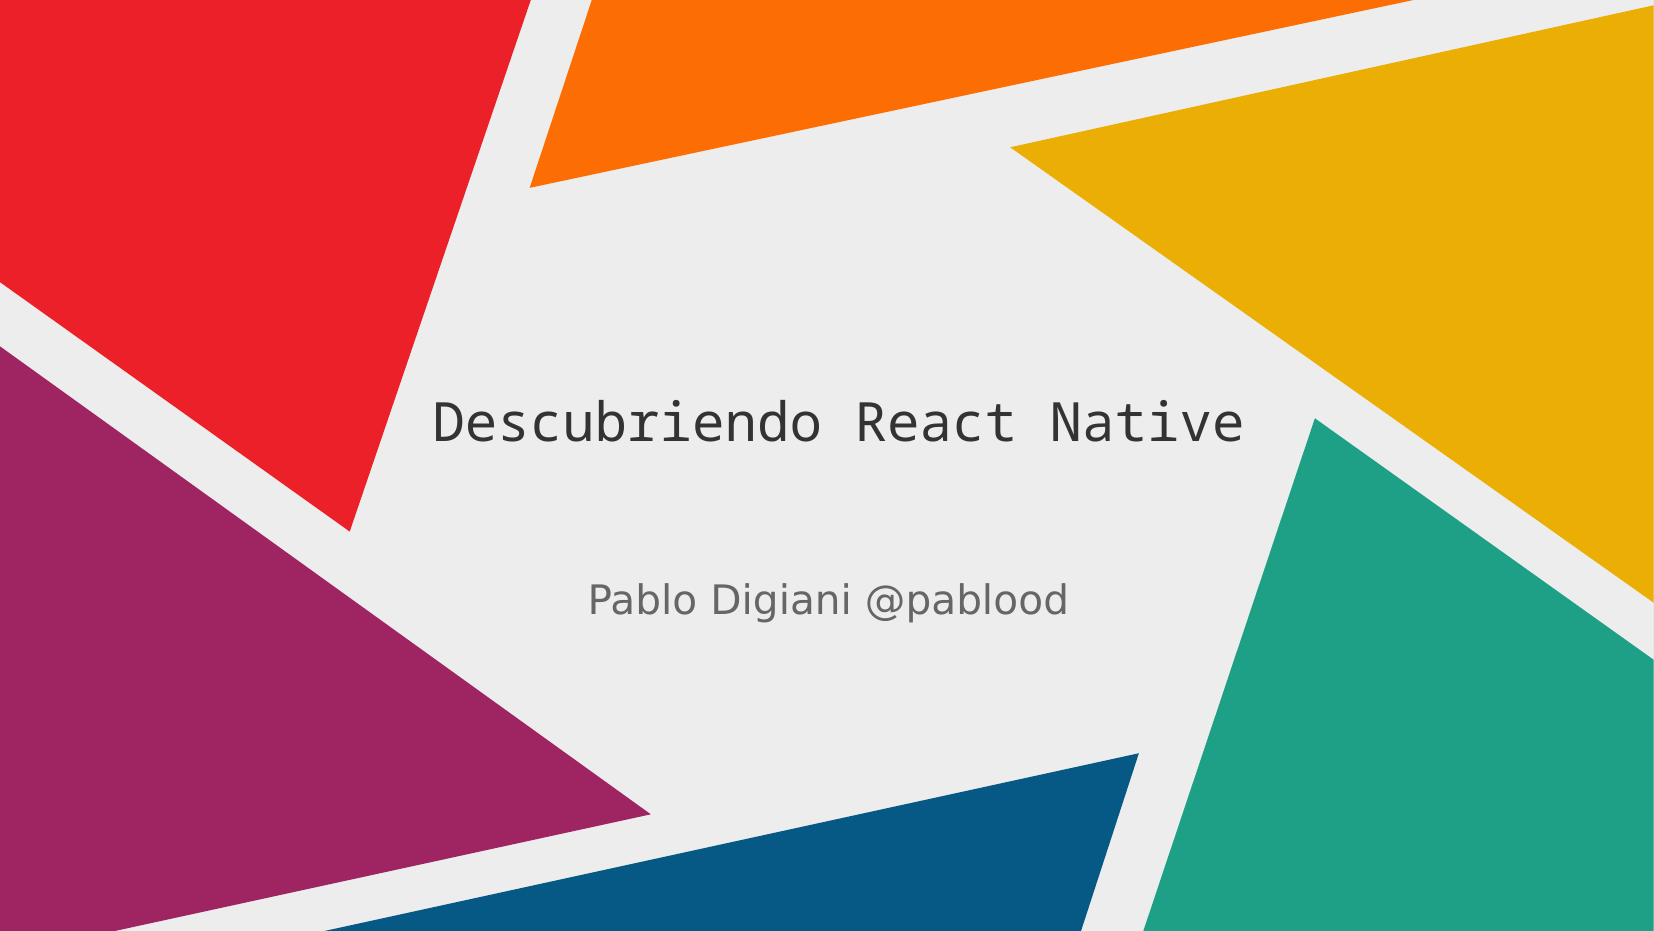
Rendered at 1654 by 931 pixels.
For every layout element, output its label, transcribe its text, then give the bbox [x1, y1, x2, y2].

title Descubriendo React Native [401, 342, 1276, 498]
list Pablo Digiani @pablood [467, 507, 1191, 753]
